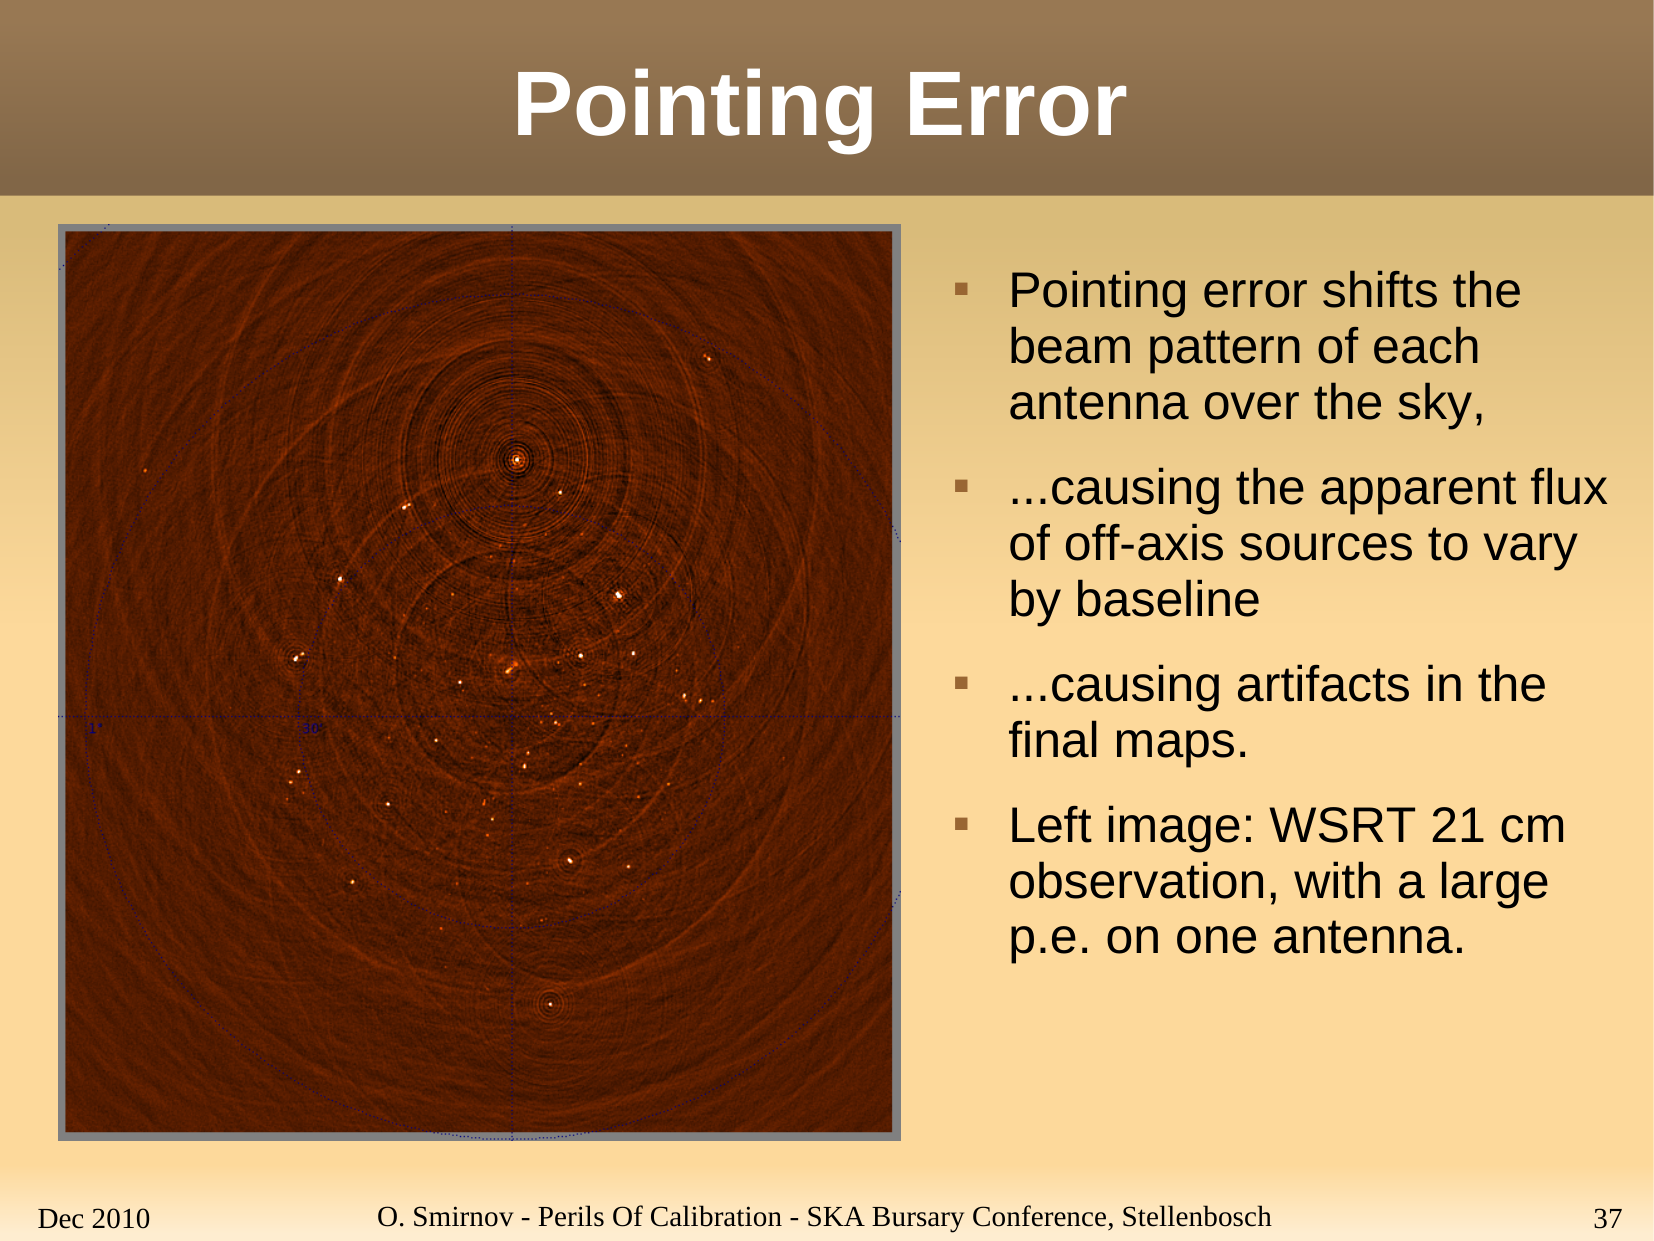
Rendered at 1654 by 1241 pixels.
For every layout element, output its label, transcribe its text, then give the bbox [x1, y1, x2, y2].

title Pointing Error [76, 7, 1565, 200]
list Pointing error shifts the beam pattern of each antenna over the sky, ...causing the apparent flux of off-axis sources to vary by baseline ...causing artifacts in the final maps. Left image: WSRT 21 cm observation, with a large p.e. on one antenna. [937, 262, 1611, 1087]
picture [0, 0, 1654, 1241]
